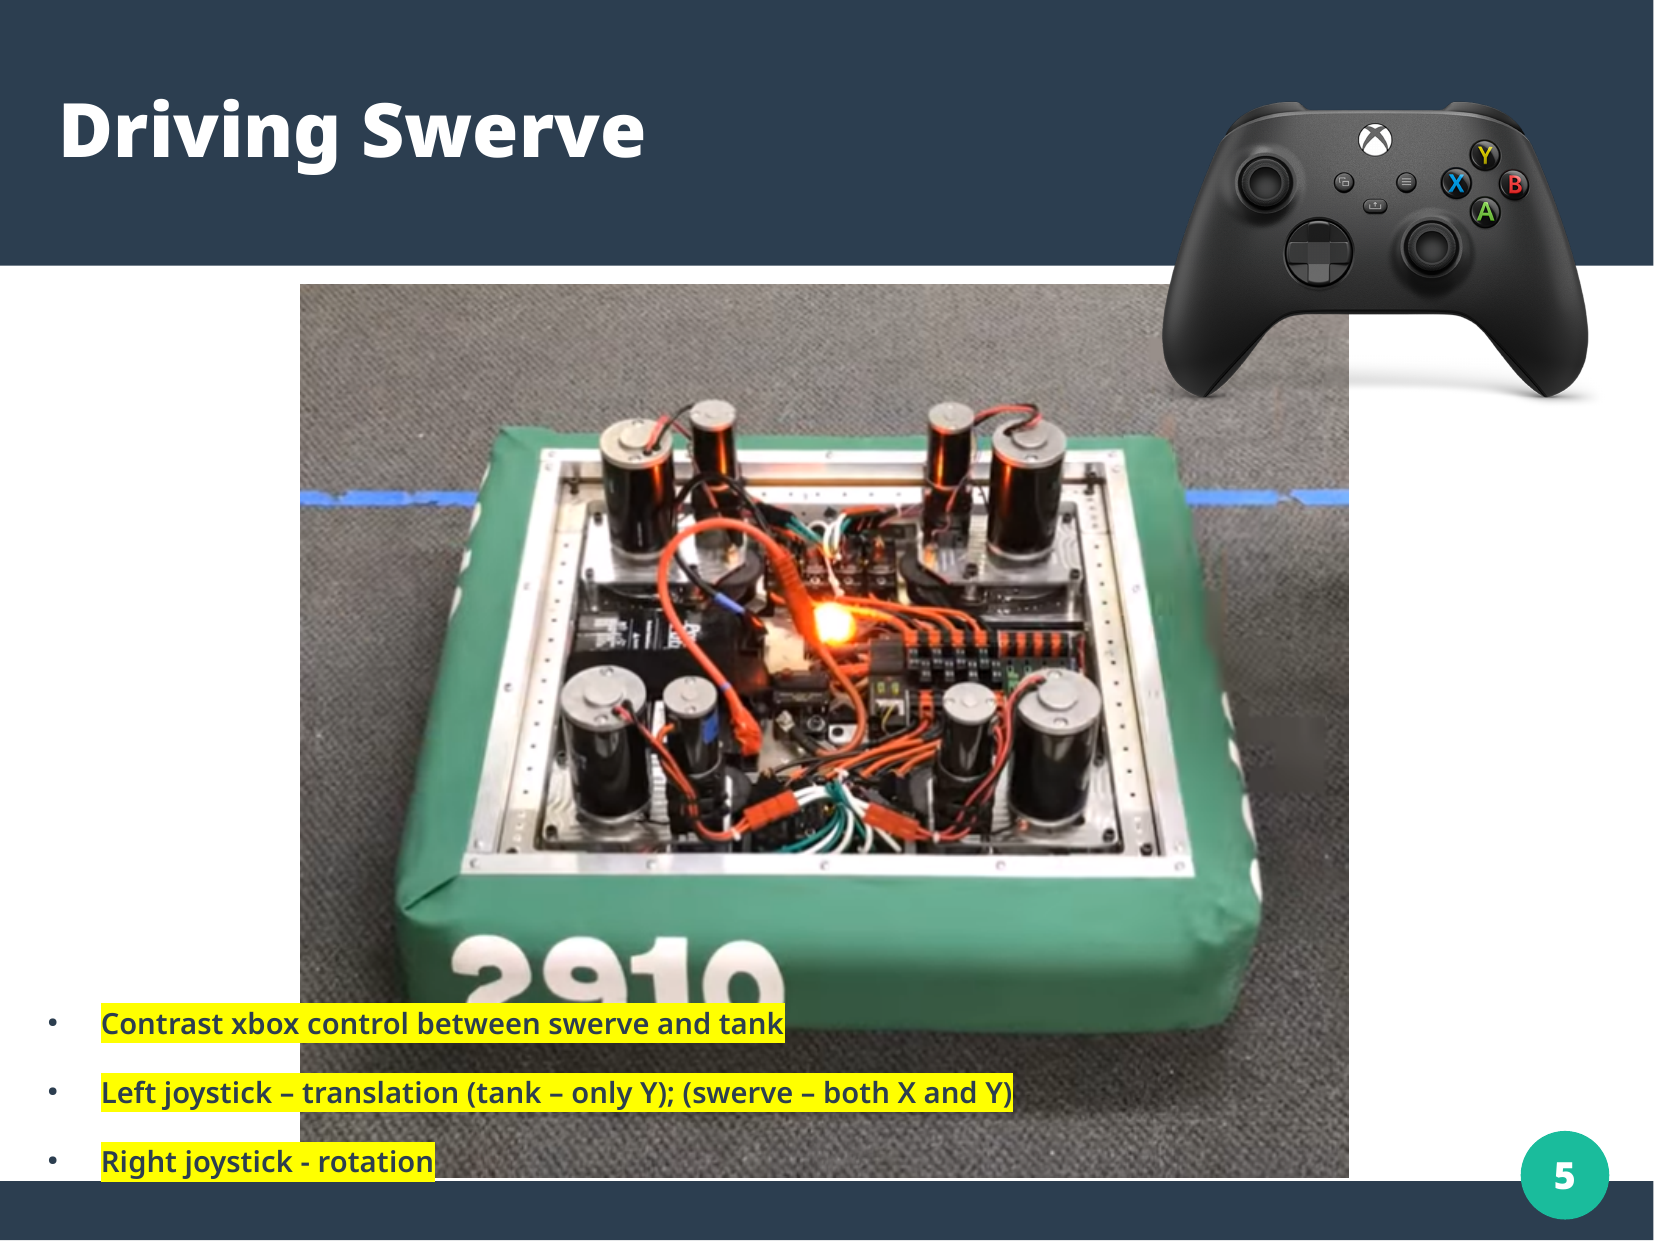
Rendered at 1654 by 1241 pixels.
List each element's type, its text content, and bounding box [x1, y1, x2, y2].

list Contrast xbox control between swerve and tank Left joystick – translation (tank – only Y); (swerve – both X and Y) Right joystick - rotation [30, 1003, 1297, 1241]
title Driving Swerve [59, 49, 1099, 207]
picture [300, 0, 1651, 1178]
